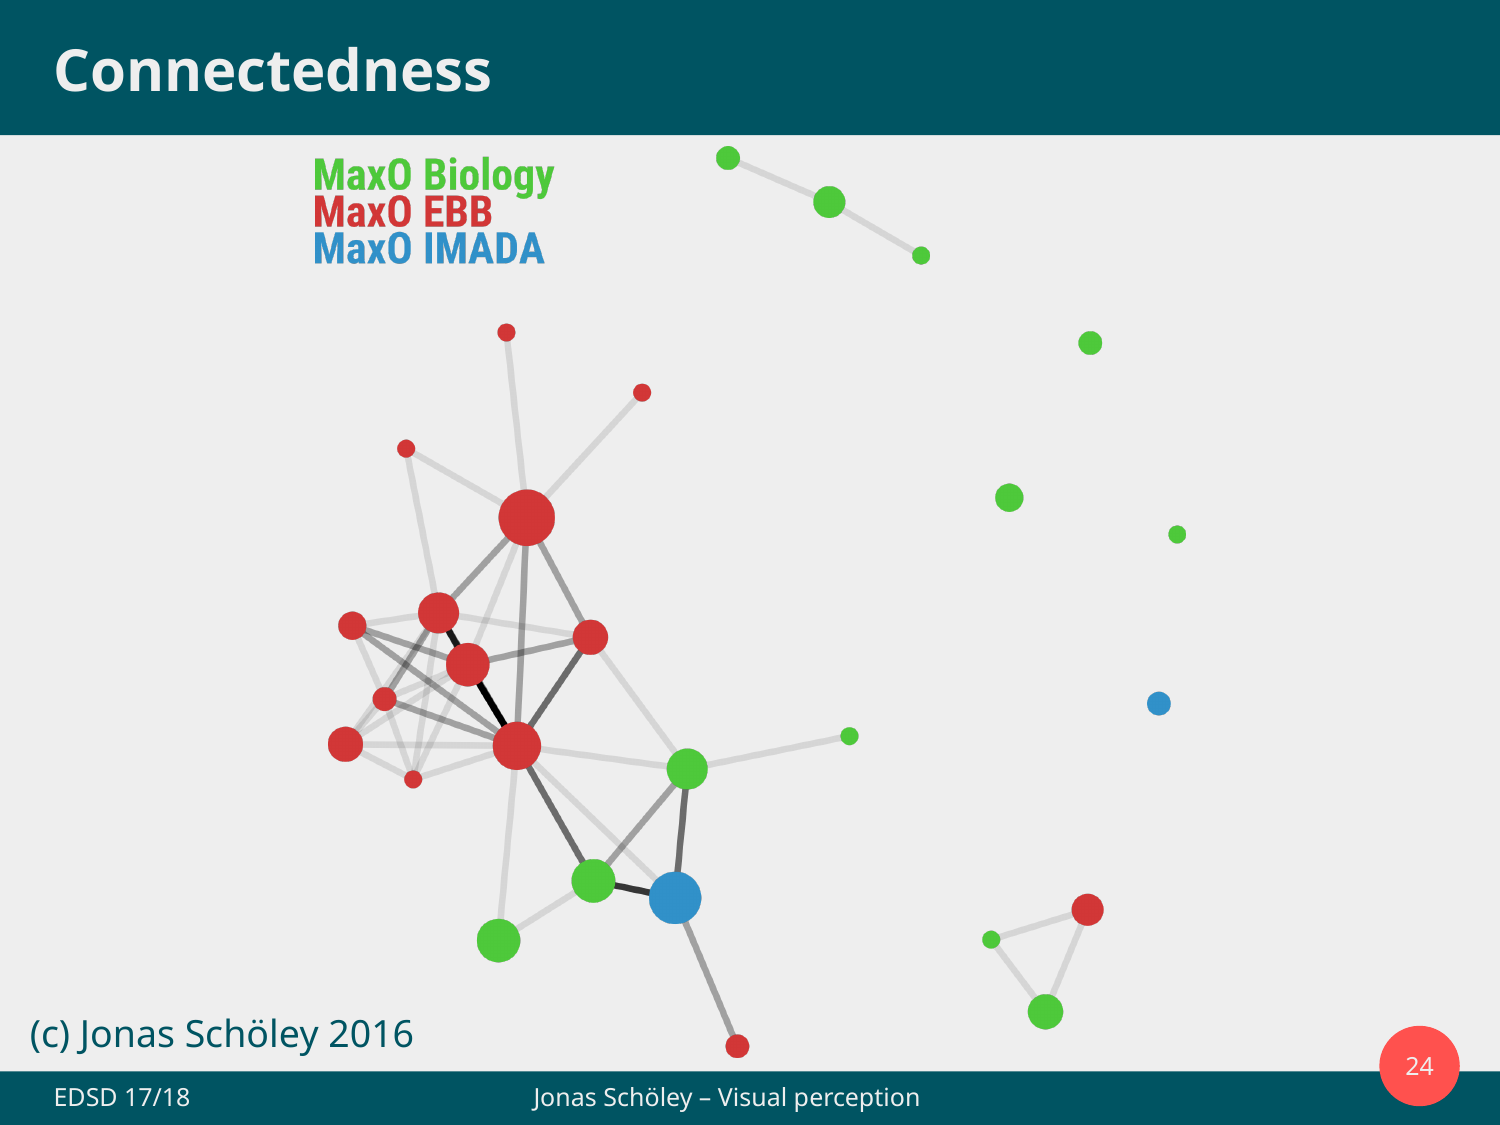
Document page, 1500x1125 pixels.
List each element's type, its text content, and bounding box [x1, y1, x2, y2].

picture [315, 146, 1186, 1000]
title Connectedness [53, 0, 1447, 141]
text_box (c) Jonas Schöley 2016 [15, 1000, 1261, 1066]
